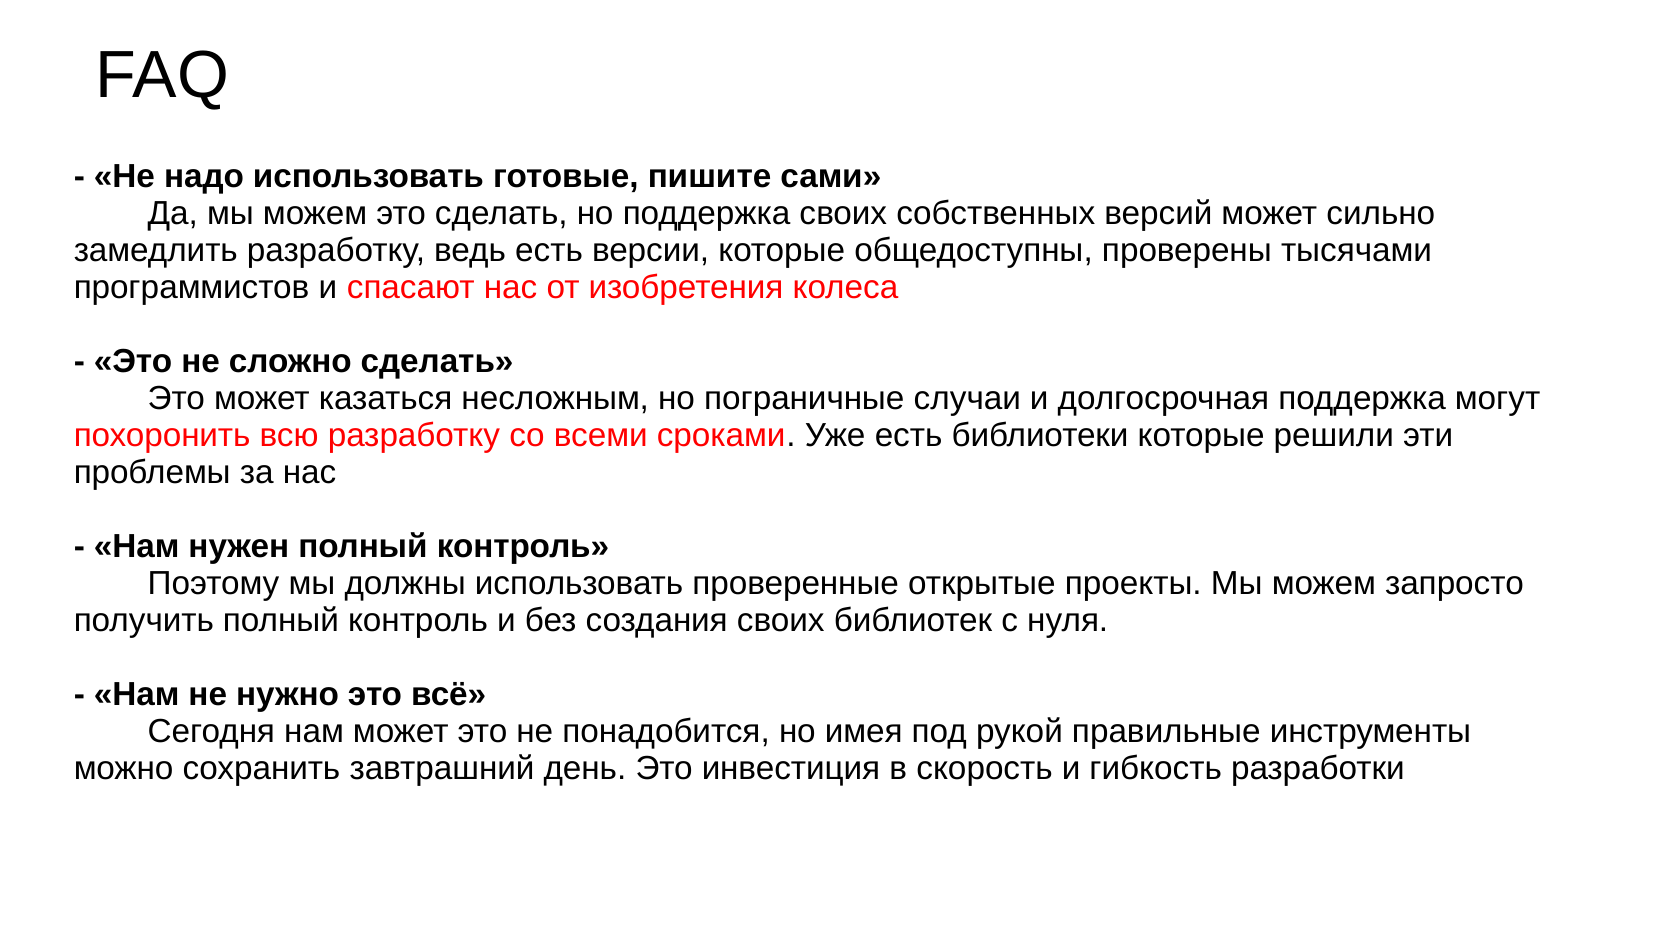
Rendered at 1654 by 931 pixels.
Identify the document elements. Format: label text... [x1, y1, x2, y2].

title FAQ [88, 0, 237, 149]
text_box - «Не надо использовать готовые, пишите сами» Да, мы можем это сделать, но поддержка своих собственных версий может сильно замедлить разработку, ведь есть версии, которые общедоступны, проверены тысячами программистов и спасают нас от изобретения колеса - «Это не сложно сделать» Это может казаться несложным, но пограничные случаи и долгосрочная поддержка могут похоронить всю разработку со всеми сроками. Уже есть библиотеки которые решили эти проблемы за нас - «Нам нужен полный контроль» Поэтому мы должны использовать проверенные открытые проекты. Мы можем запросто получить полный контроль и без создания своих библиотек с нуля. - «Нам не нужно это всё» Сегодня нам может это не понадобится, но имея под рукой правильные инструменты можно сохранить завтрашний день. Это инвестиция в скорость и гибкость разработки [59, 150, 1565, 859]
